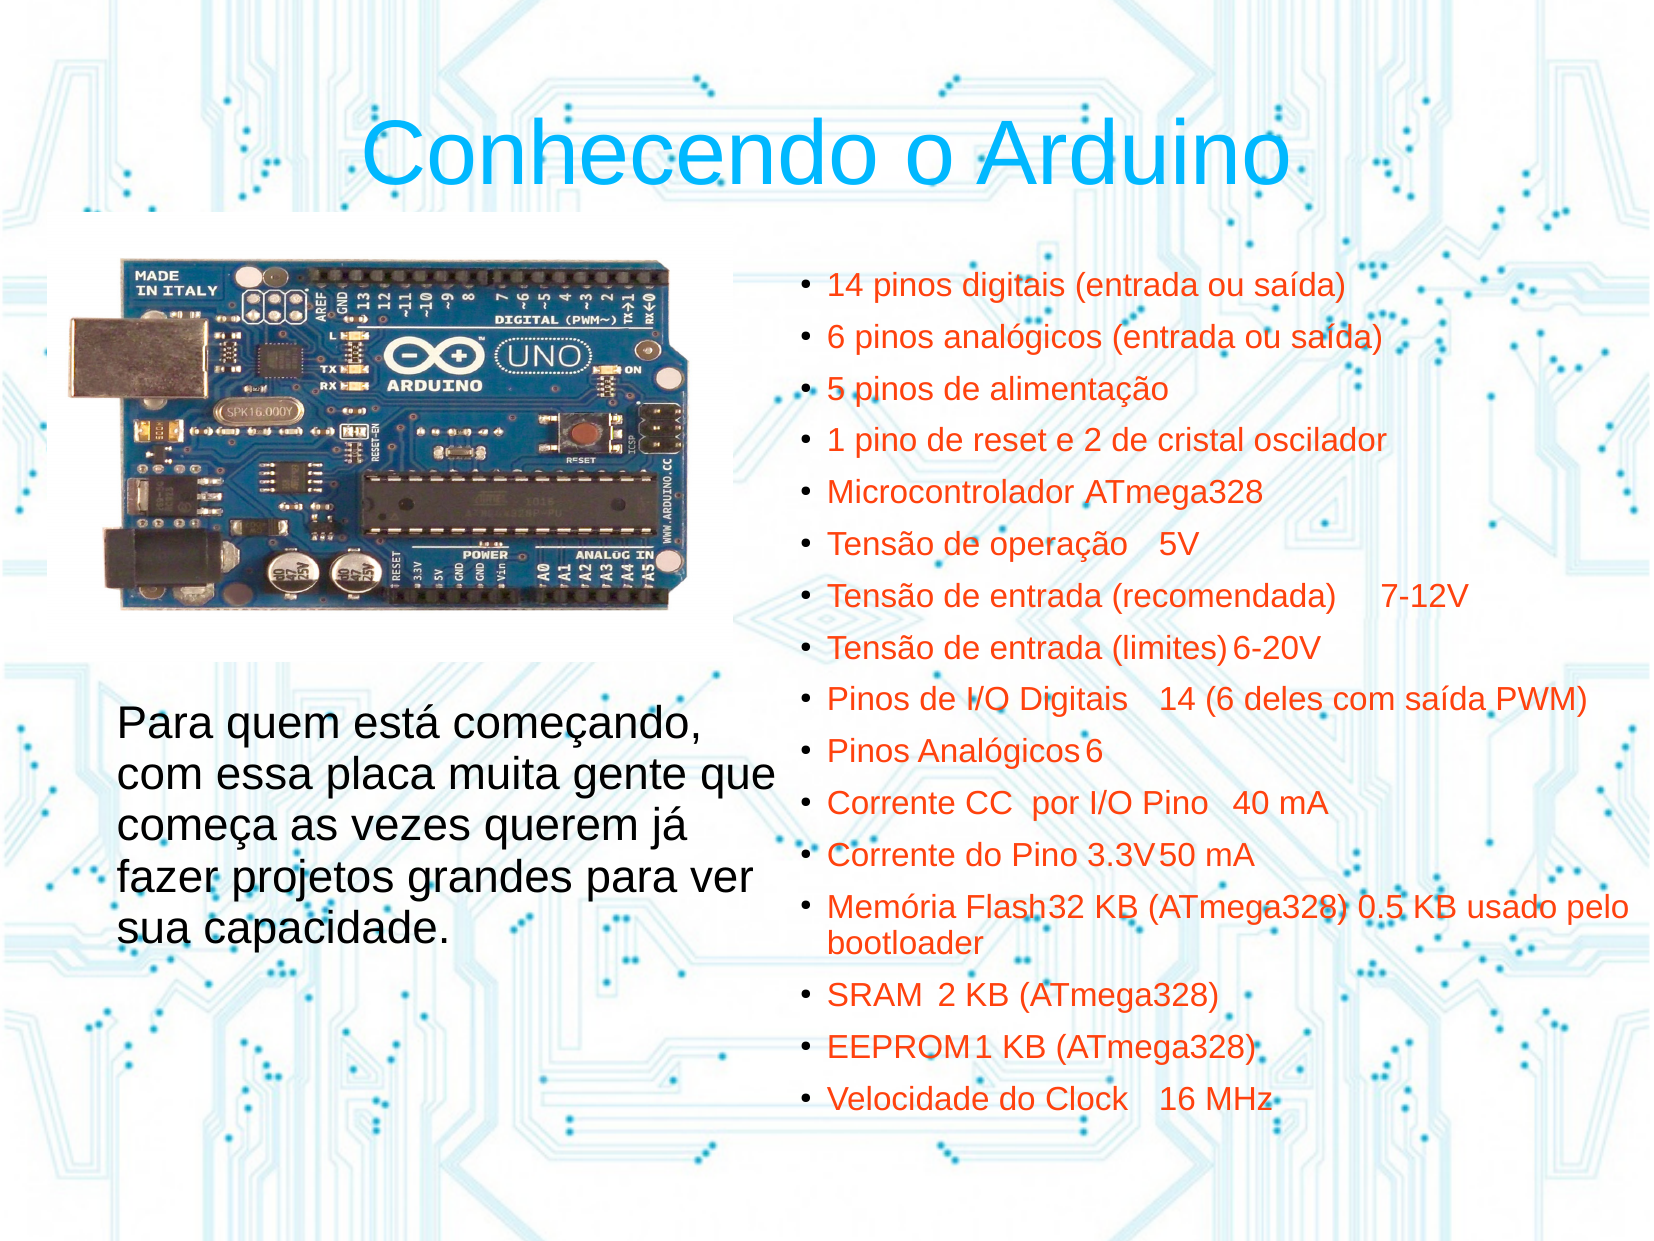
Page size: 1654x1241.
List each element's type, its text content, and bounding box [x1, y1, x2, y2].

list 14 pinos digitais (entrada ou saída) 6 pinos analógicos (entrada ou saída) 5 pinos de alimentação 1 pino de reset e 2 de cristal oscilador Microcontrolador ATmega328 Tensão de operação 5V Tensão de entrada (recomendada) 7-12V Tensão de entrada (limites) 6-20V Pinos de I/O Digitais 14 (6 deles com saída PWM) Pinos Analógicos 6 Corrente CC por I/O Pino 40 mA Corrente do Pino 3.3V 50 mA Memória Flash 32 KB (ATmega328) 0.5 KB usado pelo bootloader SRAM 2 KB (ATmega328) EEPROM 1 KB (ATmega328) Velocidade do Clock 16 MHz [791, 266, 1654, 1134]
list Para quem está começando, com essa placa muita gente que começa as vezes querem já fazer projetos grandes para ver sua capacidade. [45, 696, 780, 1087]
picture [0, 0, 1654, 1241]
title Conhecendo o Arduino [82, 49, 1571, 257]
